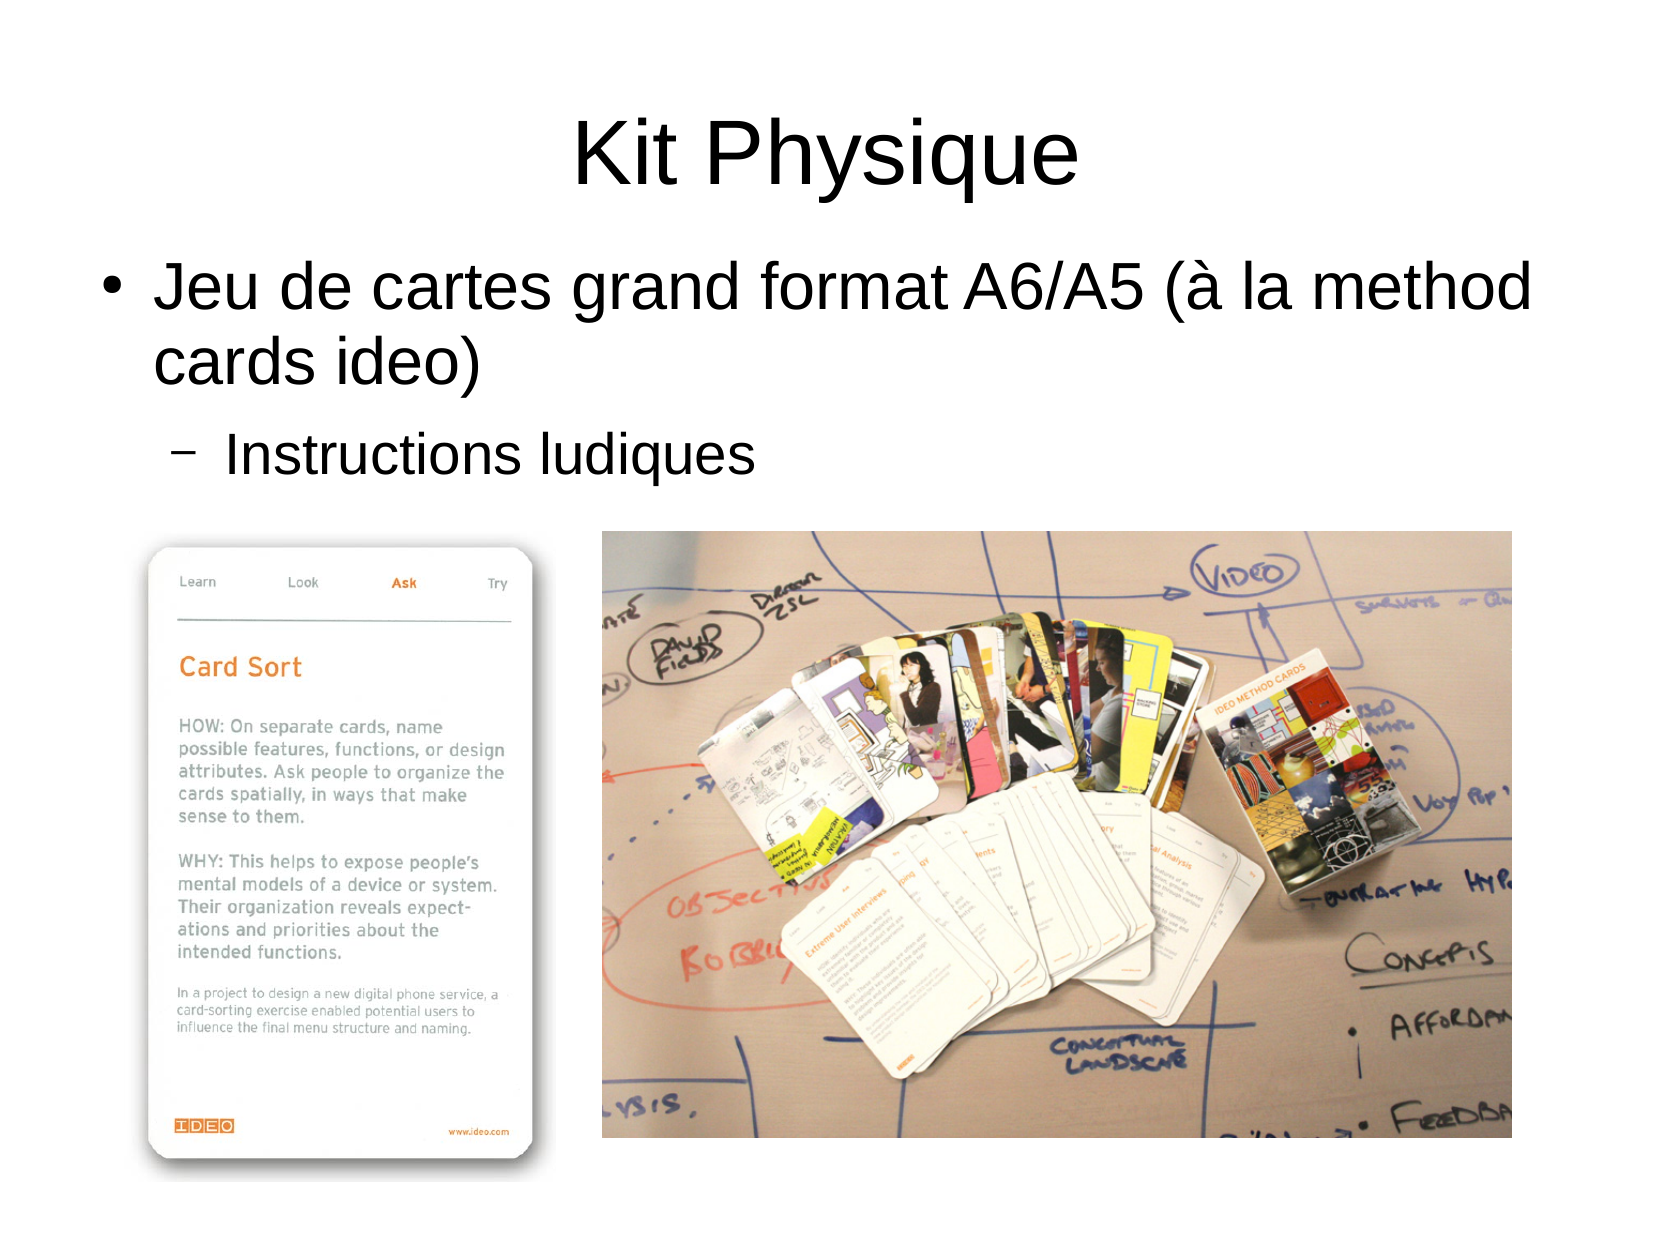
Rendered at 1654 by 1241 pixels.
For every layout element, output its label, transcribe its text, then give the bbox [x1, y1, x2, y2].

picture [602, 531, 1512, 1138]
title Kit Physique [82, 49, 1571, 248]
picture [124, 524, 556, 1182]
list Jeu de cartes grand format A6/A5 (à la method cards ideo) Instructions ludiques [82, 248, 1571, 969]
